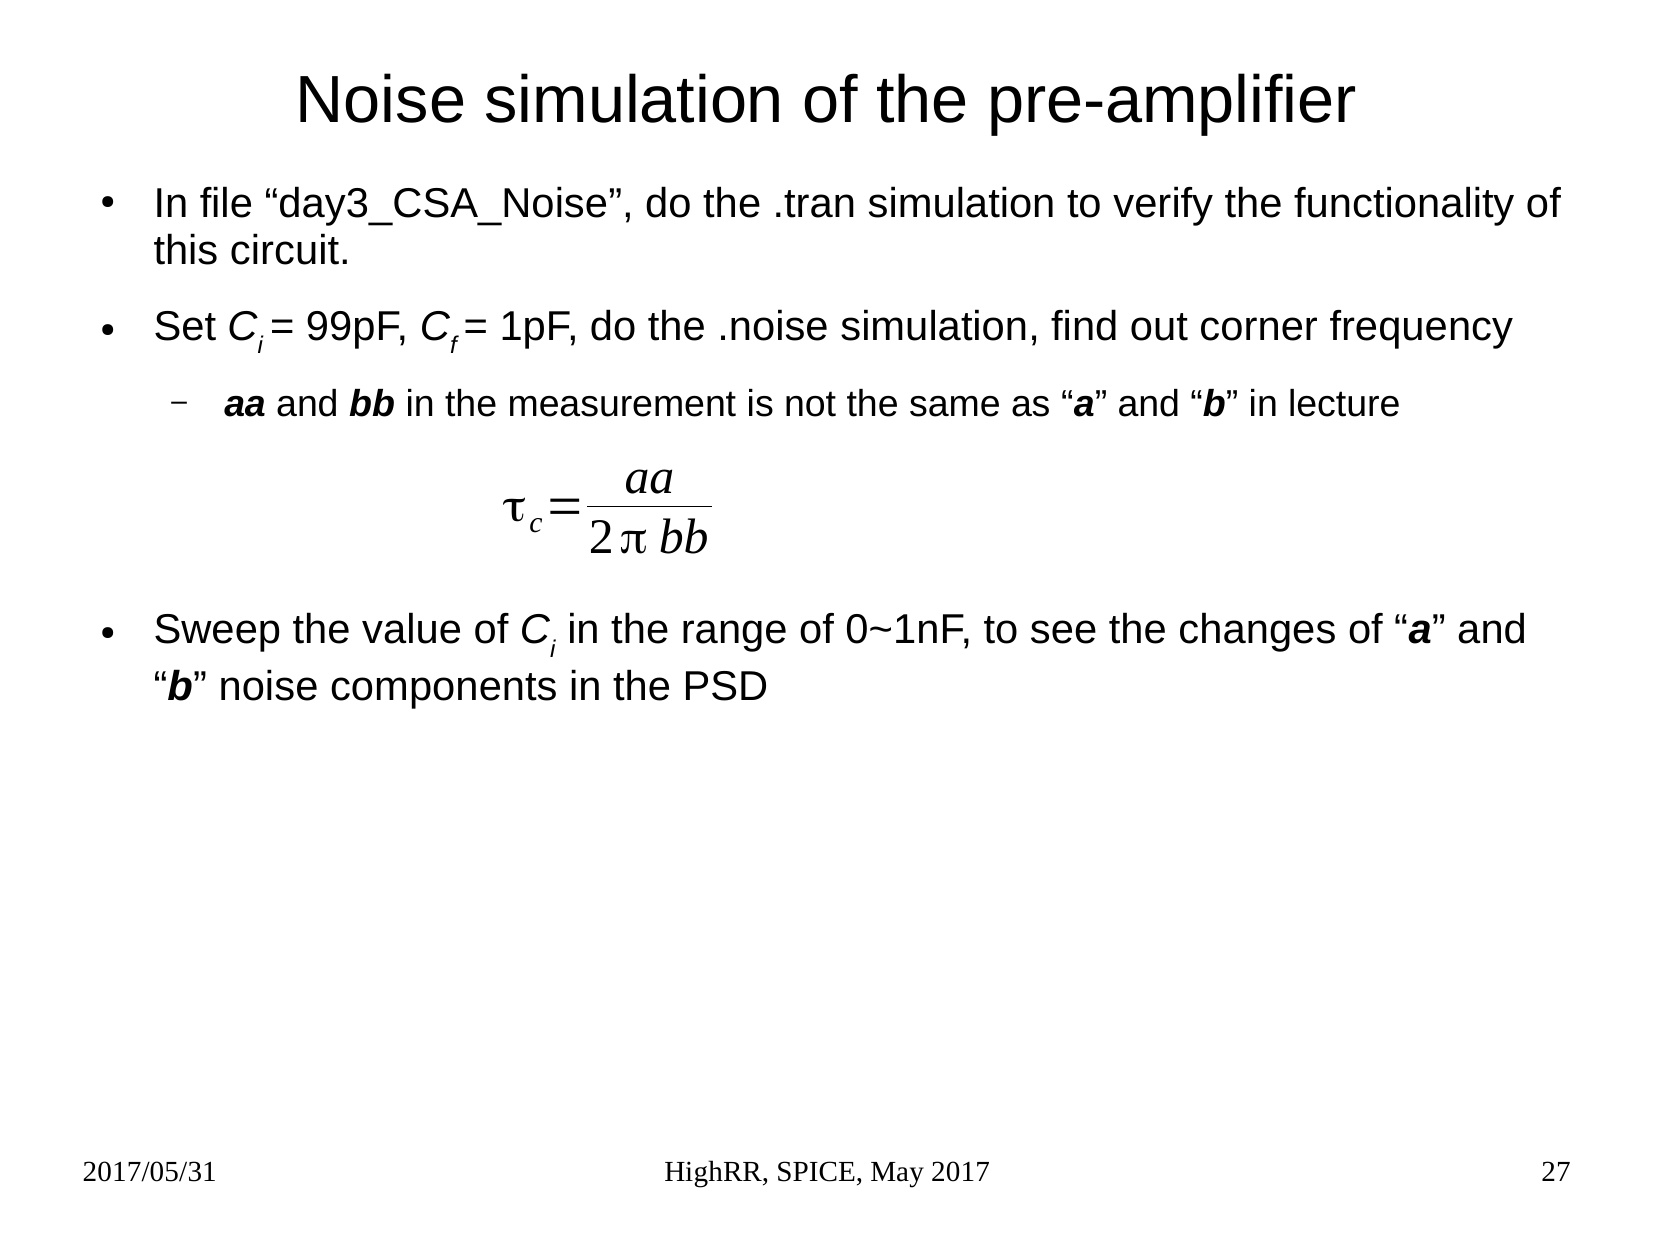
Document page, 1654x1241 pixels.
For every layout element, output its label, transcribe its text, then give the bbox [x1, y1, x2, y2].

title Noise simulation of the pre-amplifier [82, 49, 1571, 151]
list In file “day3_CSA_Noise”, do the .tran simulation to verify the functionality of this circuit. Set Ci = 99pF, Cf = 1pF, do the .noise simulation, find out corner frequency aa and bb in the measurement is not the same as “a” and “b” in lecture Sweep the value of Ci in the range of 0~1nF, to see the changes of “a” and “b” noise components in the PSD [82, 180, 1571, 1141]
chart [495, 450, 719, 564]
